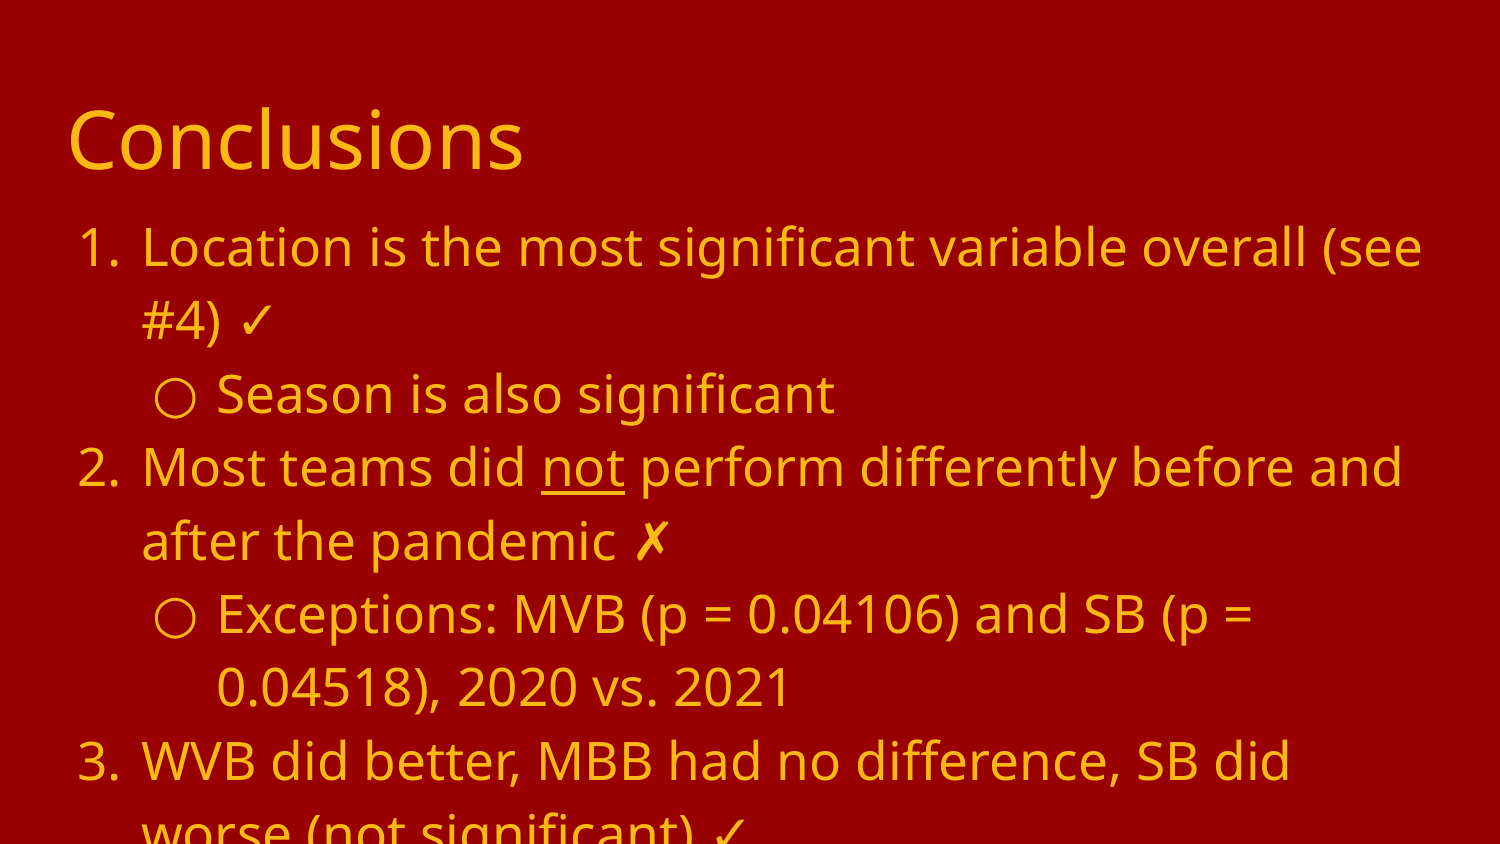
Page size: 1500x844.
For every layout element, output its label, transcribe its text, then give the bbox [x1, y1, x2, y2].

list Location is the most significant variable overall (see #4) ✓ Season is also significant Most teams did not perform differently before and after the pandemic ✗ Exceptions: MVB (p = 0.04106) and SB (p = 0.04518), 2020 vs. 2021 WVB did better, MBB had no difference, SB did worse (not significant) ✓ Teams did better at home (p < 0.00000001) ✓ Teams did better when I attended (p = 0.001310144) ✓ [51, 189, 1449, 750]
title Conclusions [51, 72, 1449, 167]
